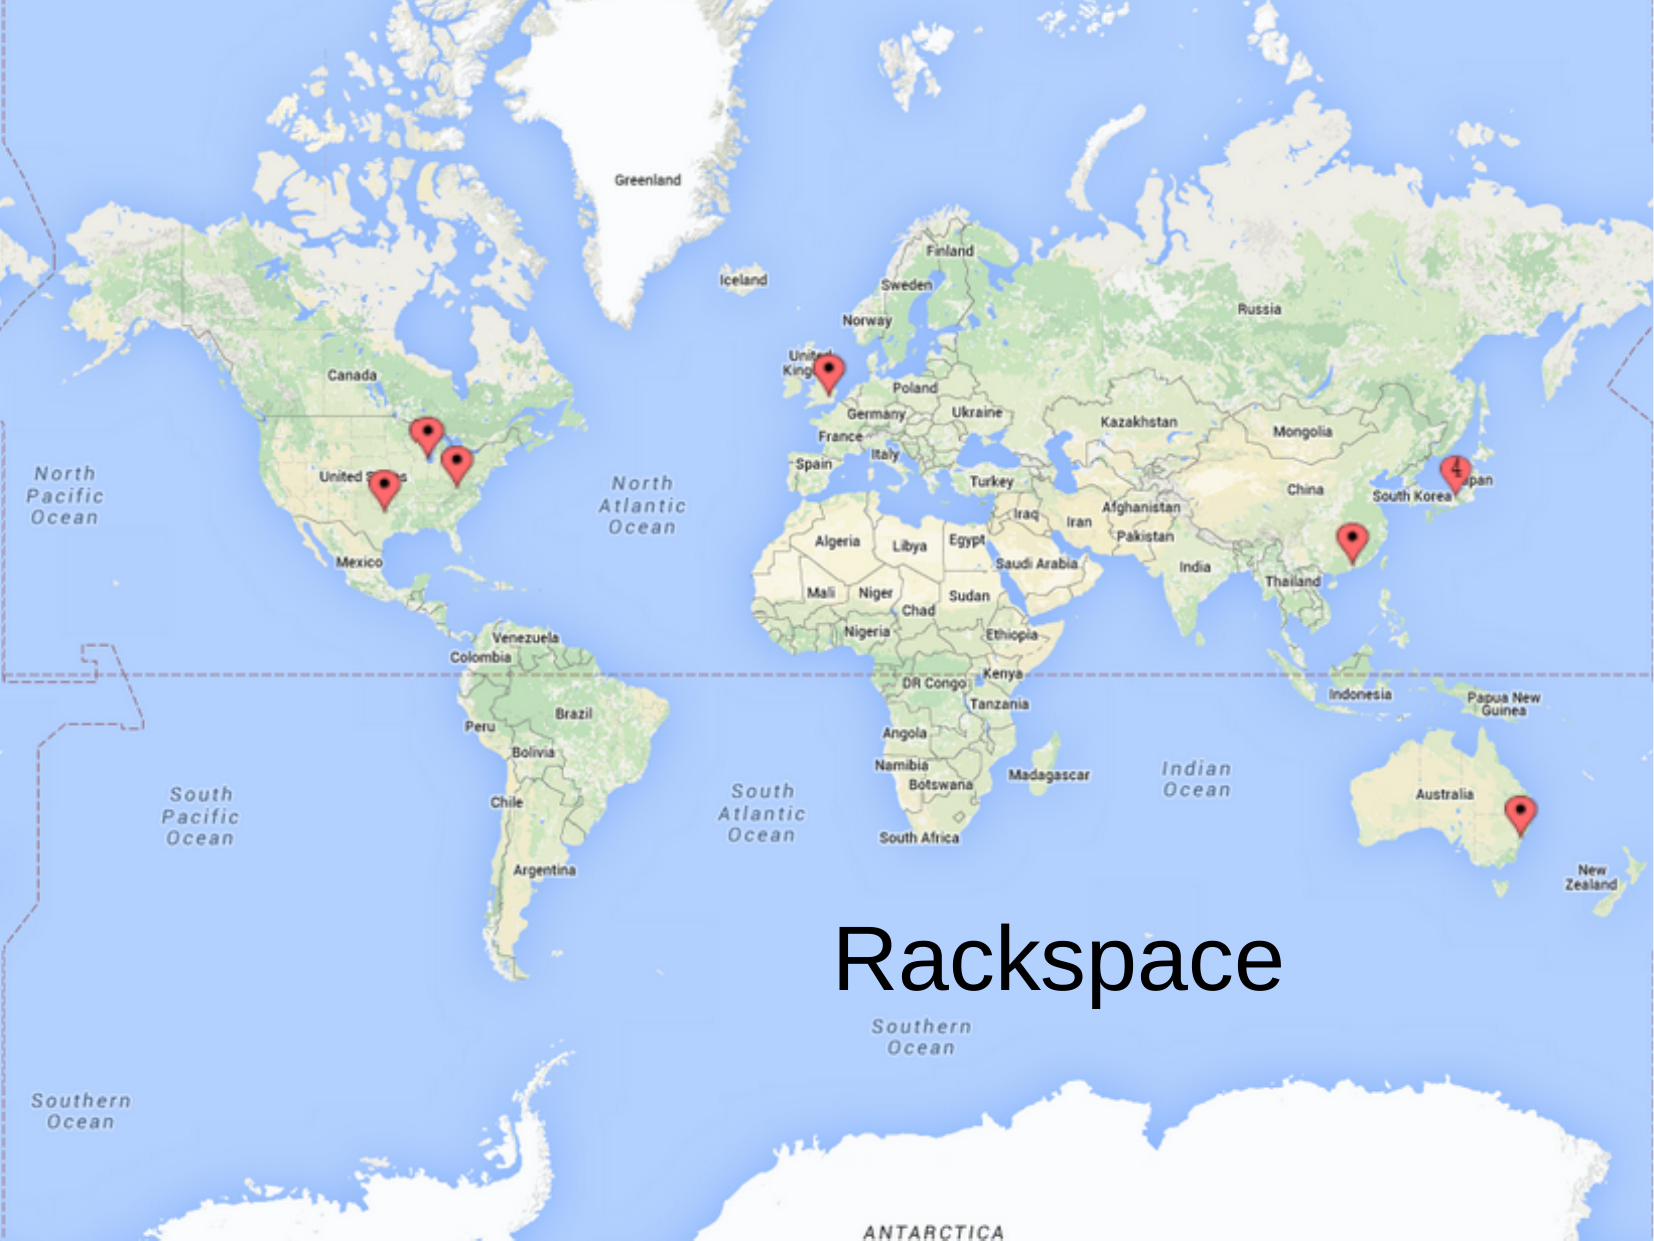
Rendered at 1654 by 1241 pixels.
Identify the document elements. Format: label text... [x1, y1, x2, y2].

title Rackspace [315, 855, 1654, 1063]
picture [0, 0, 1654, 1241]
